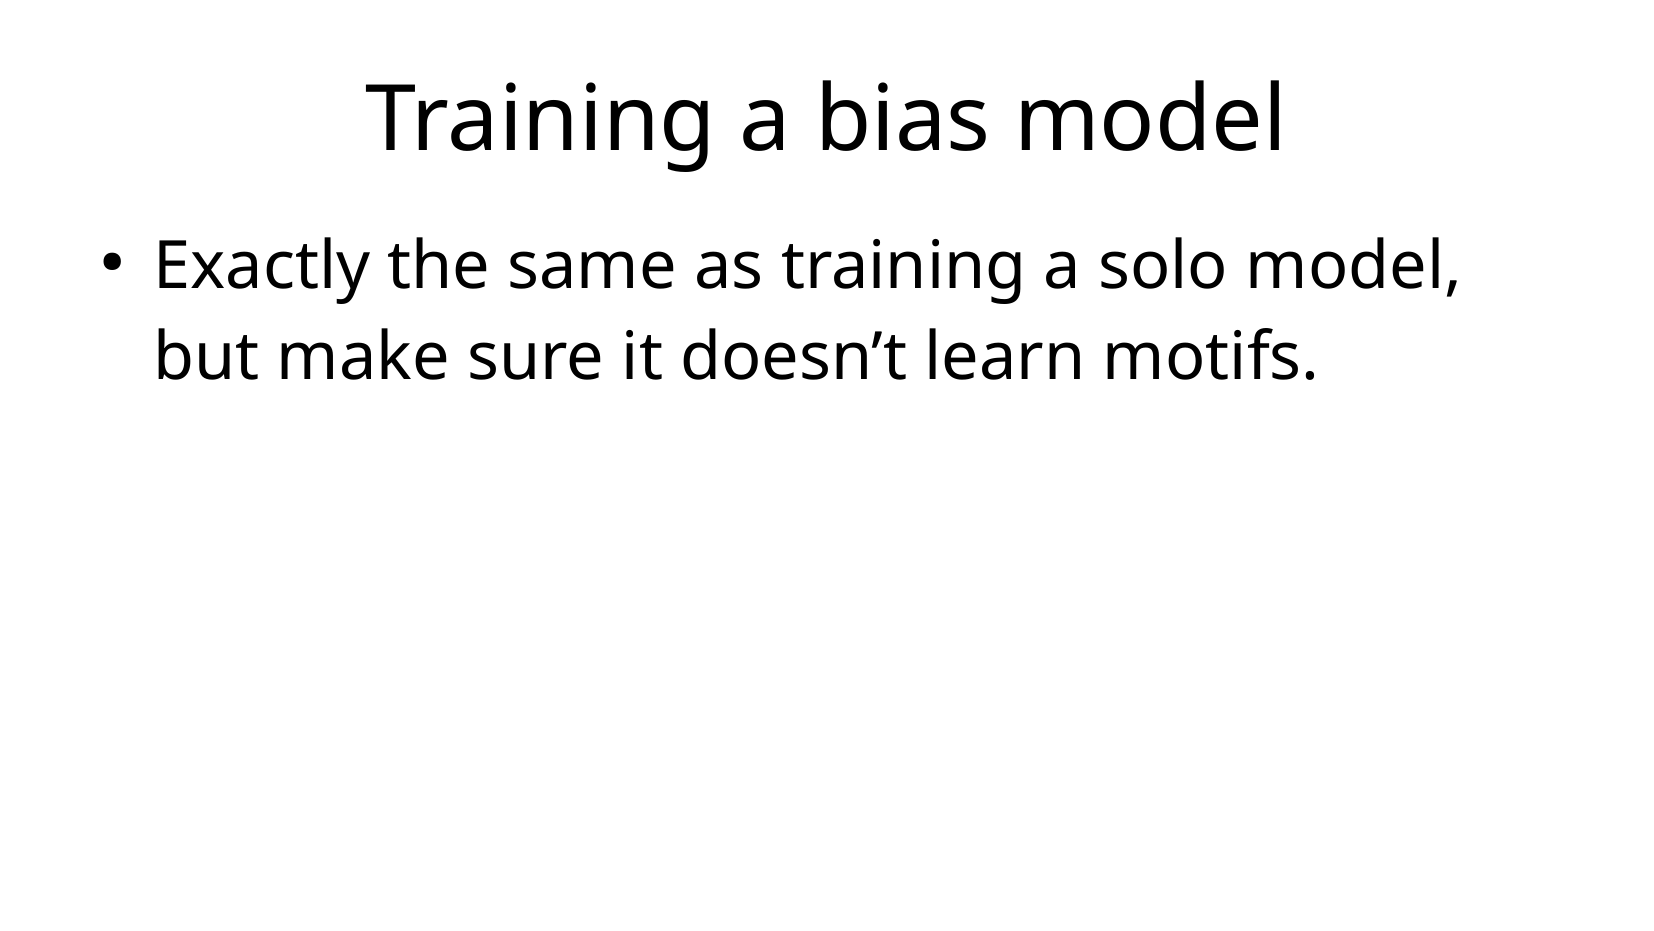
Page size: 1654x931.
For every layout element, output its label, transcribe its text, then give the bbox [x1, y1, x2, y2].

list Exactly the same as training a solo model, but make sure it doesn’t learn motifs. [82, 217, 1571, 758]
title Training a bias model [82, 37, 1571, 193]
